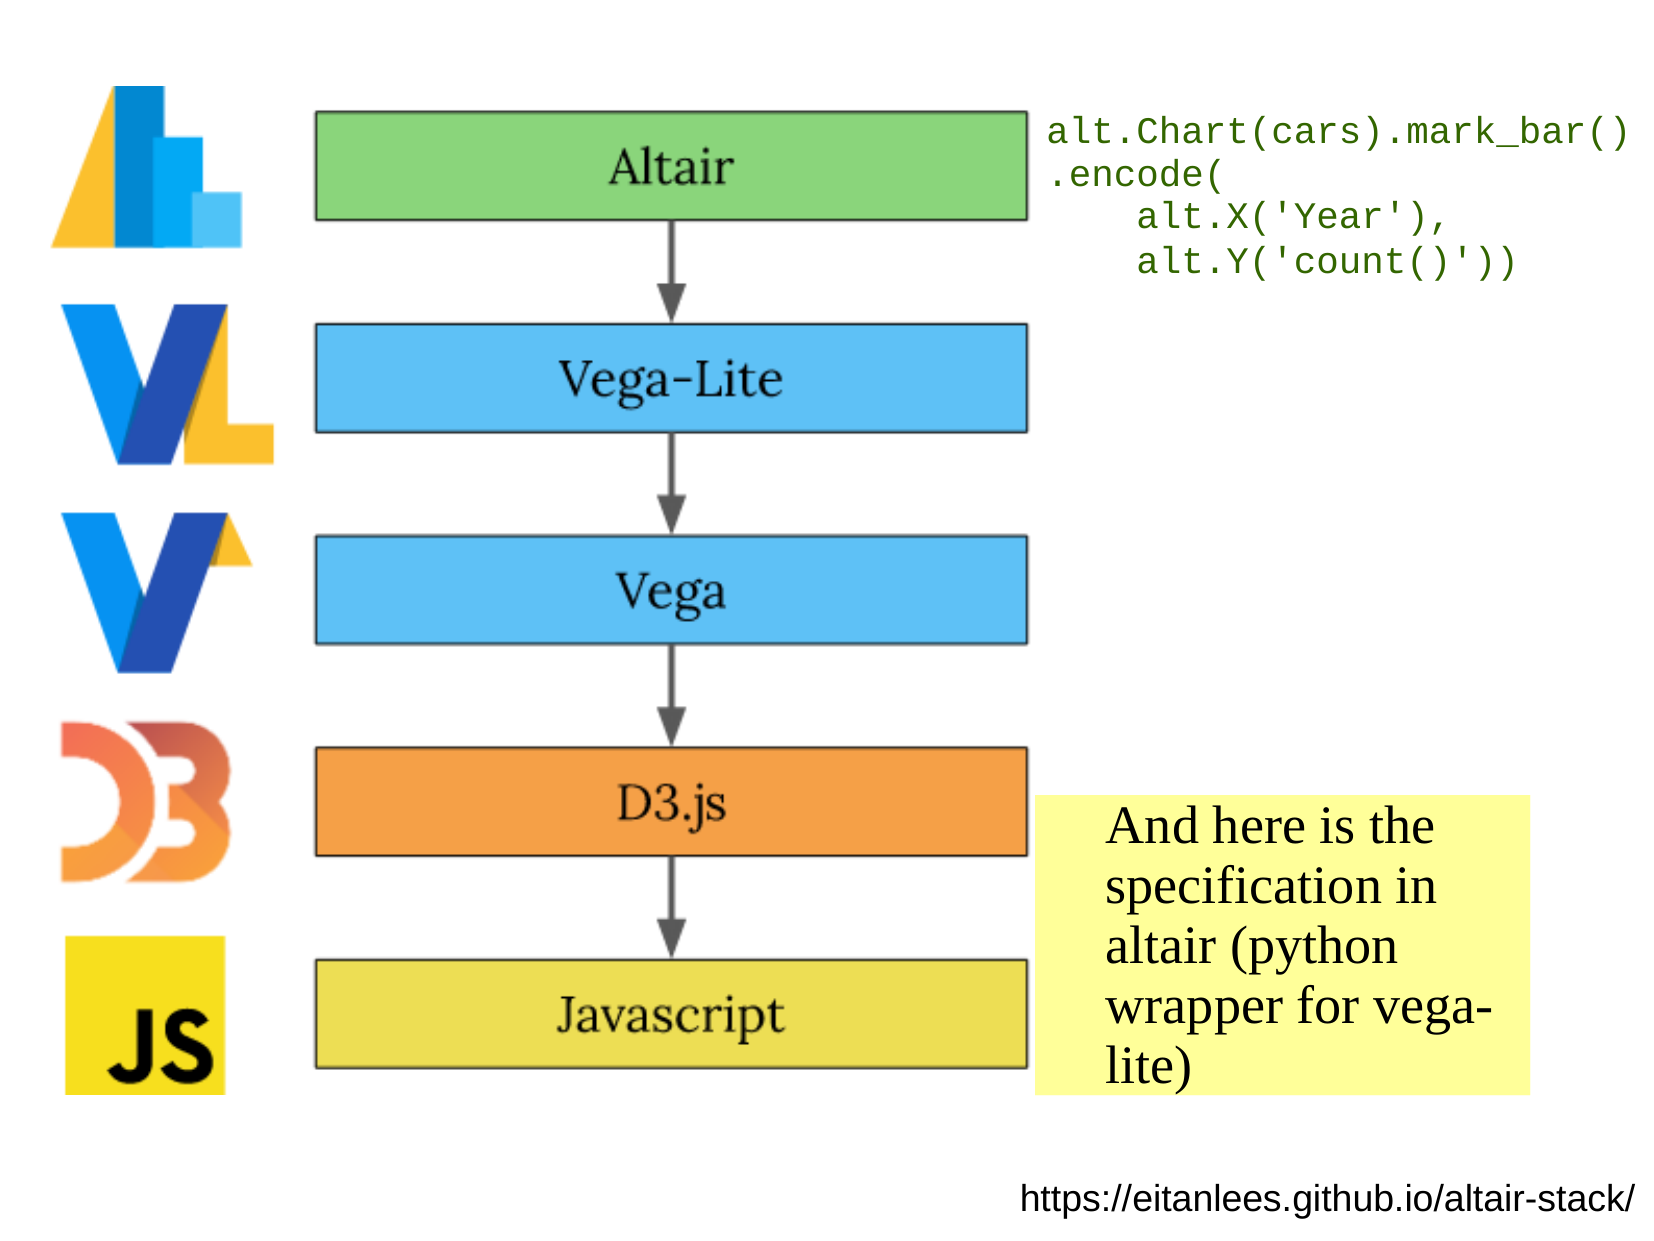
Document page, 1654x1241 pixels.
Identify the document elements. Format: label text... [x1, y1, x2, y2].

list And here is the specification in altair (python wrapper for vega-lite) [1035, 795, 1531, 1096]
text_box https://eitanlees.github.io/altair-stack/ [1005, 1170, 1652, 1227]
text_box alt.Chart(cars).mark_bar().encode( alt.X('Year'), alt.Y('count()')) [1031, 105, 1654, 381]
picture [45, 86, 1295, 1096]
